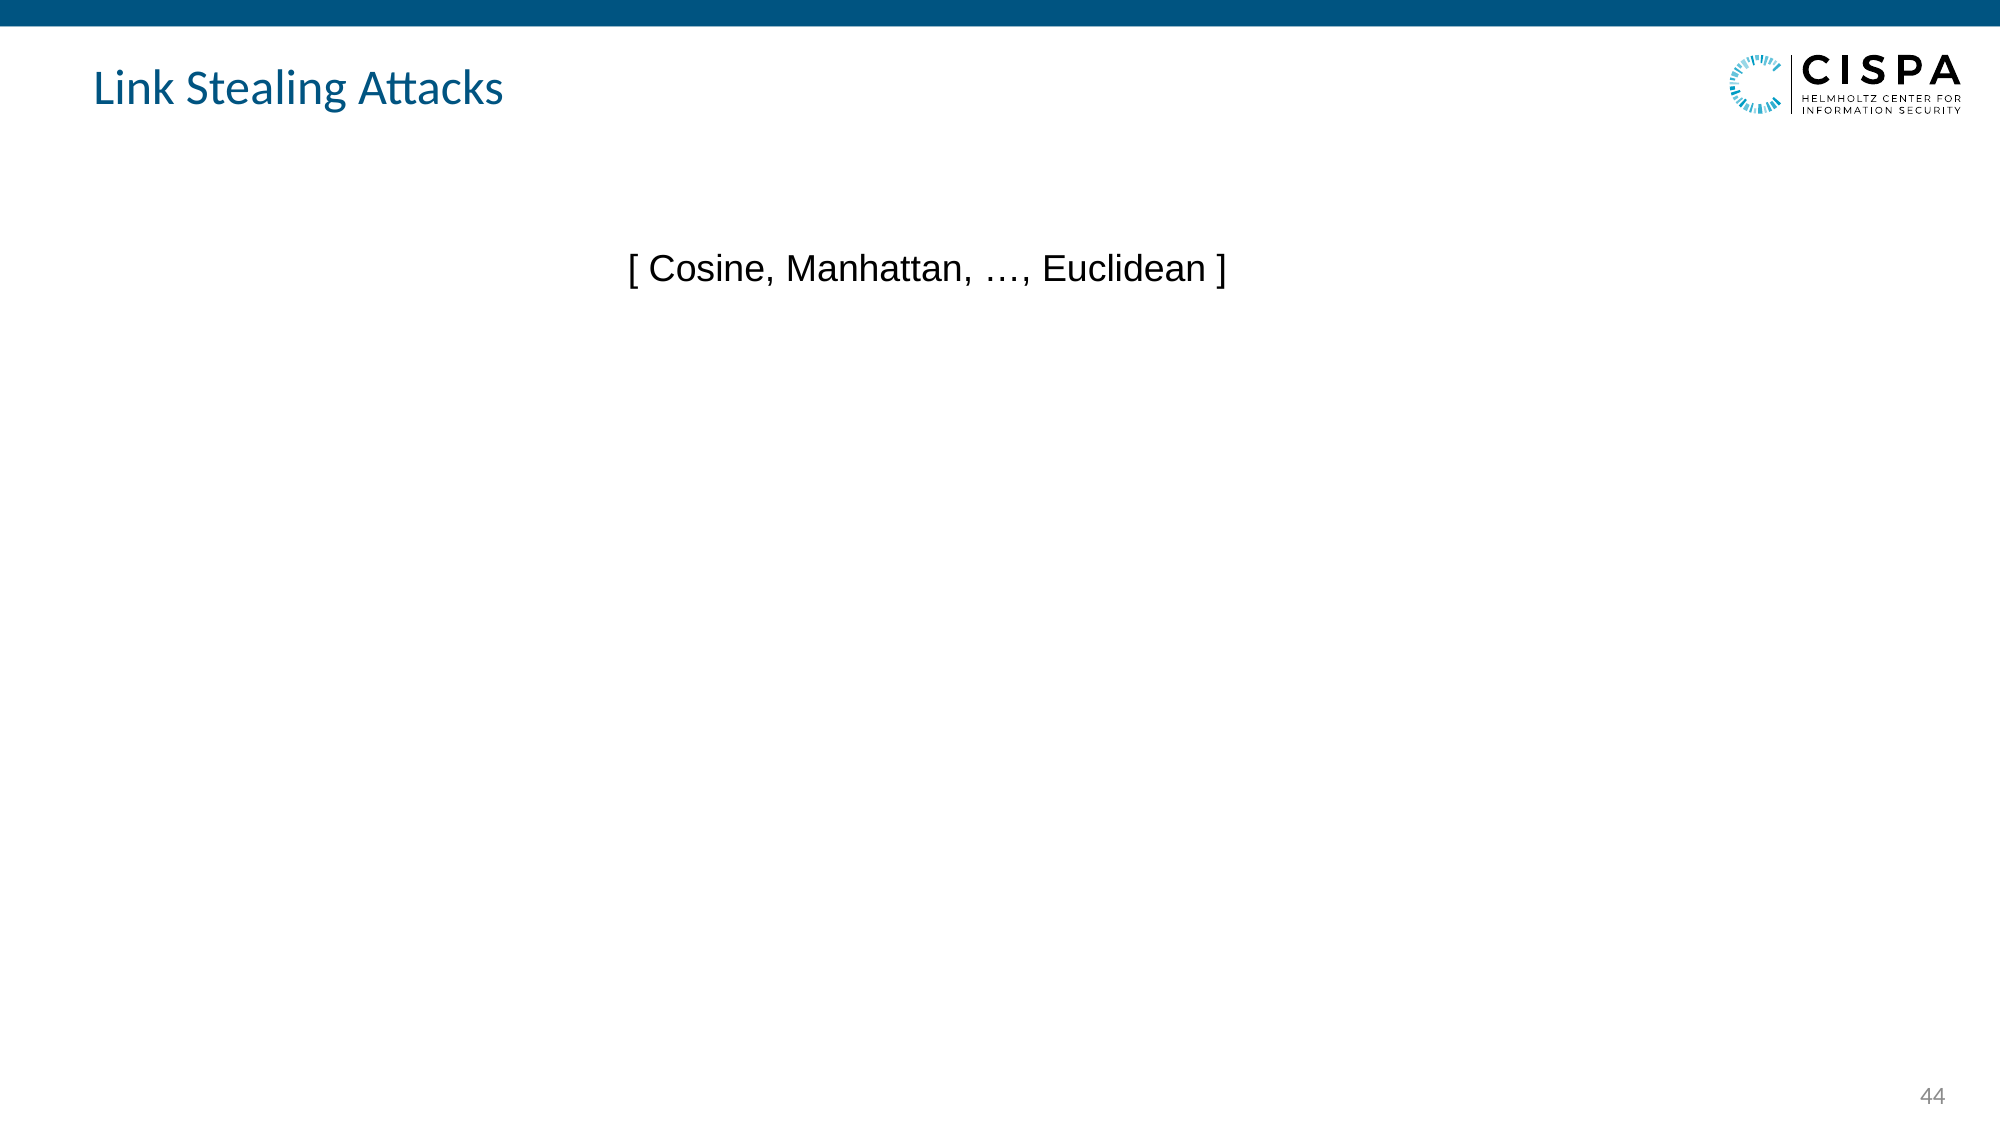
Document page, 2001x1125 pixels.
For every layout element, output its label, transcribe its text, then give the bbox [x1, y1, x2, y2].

slide_number <number> [1870, 1065, 1961, 1125]
title Link Stealing Attacks [78, 38, 1699, 131]
text_box [ Cosine, Manhattan, …, Euclidean ] [613, 239, 1243, 297]
